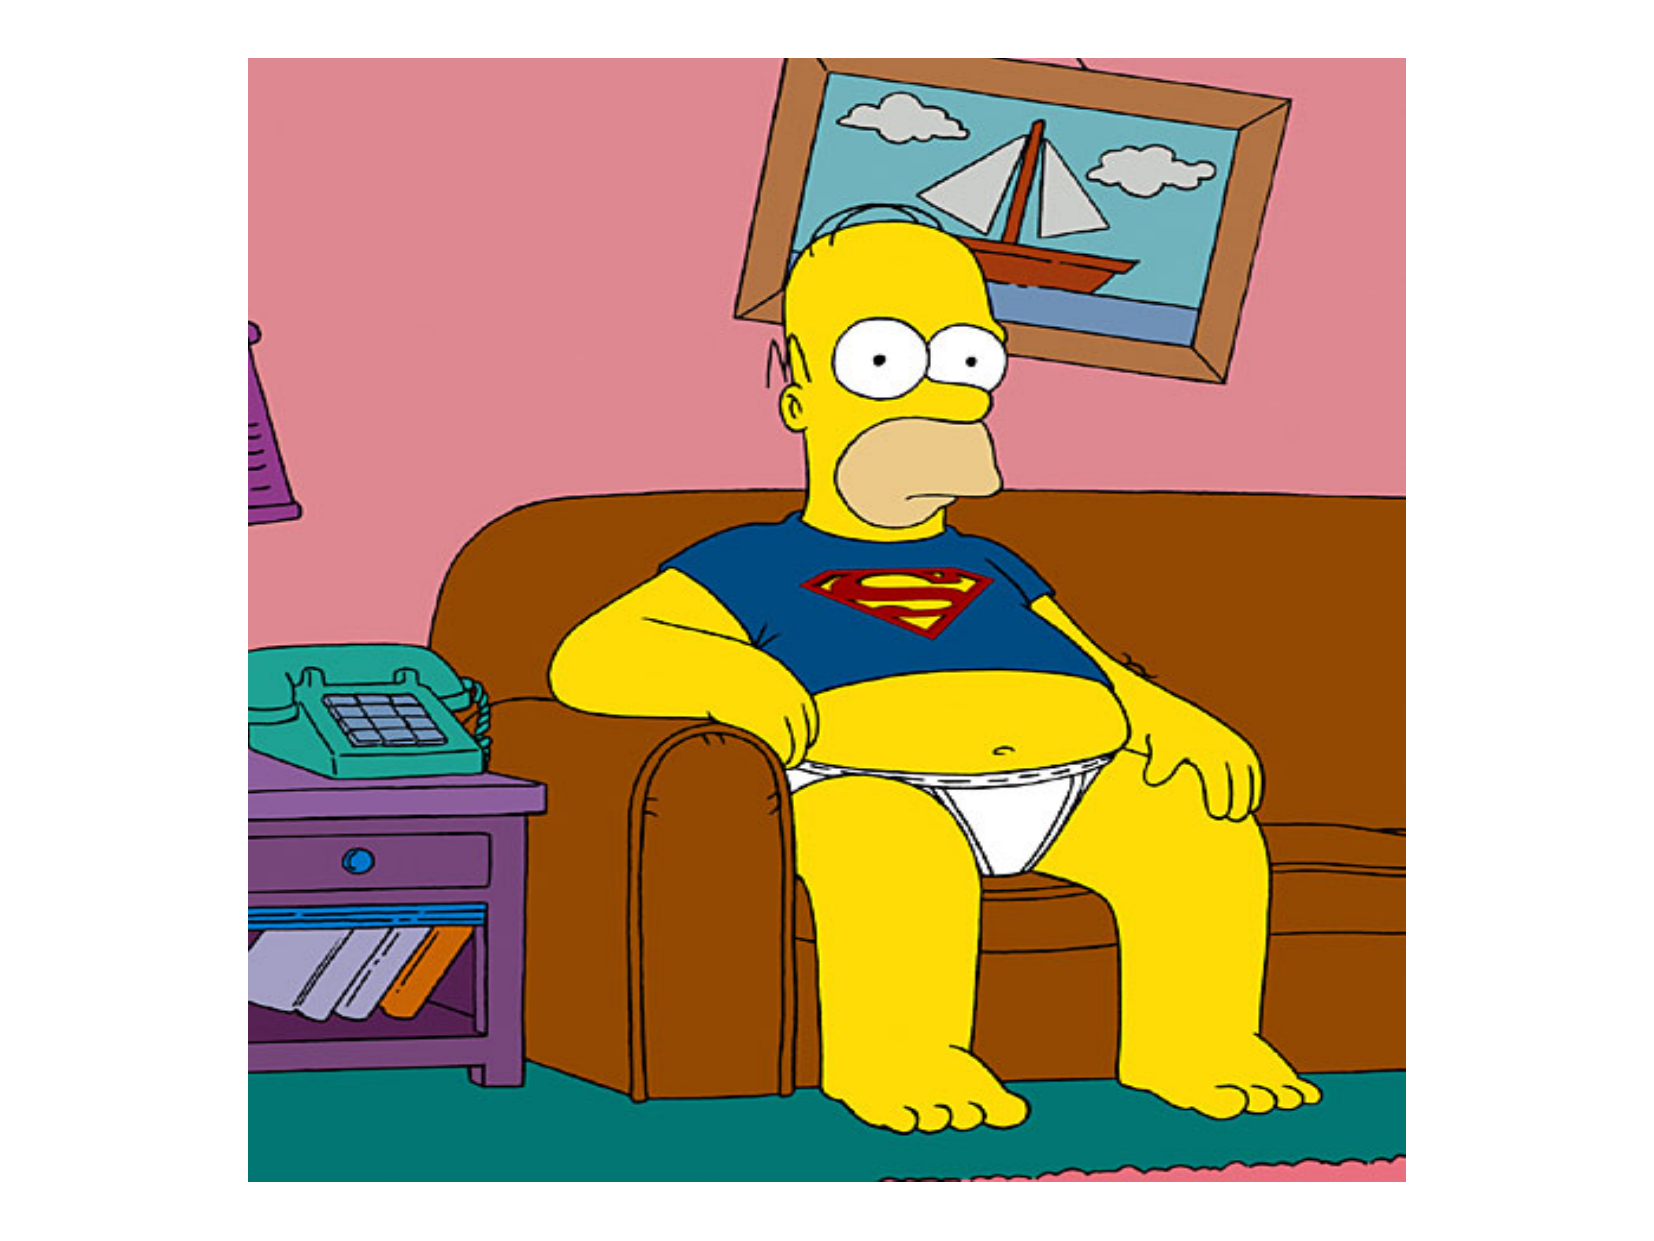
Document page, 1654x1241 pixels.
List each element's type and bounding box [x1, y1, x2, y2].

picture [248, 58, 1406, 1182]
